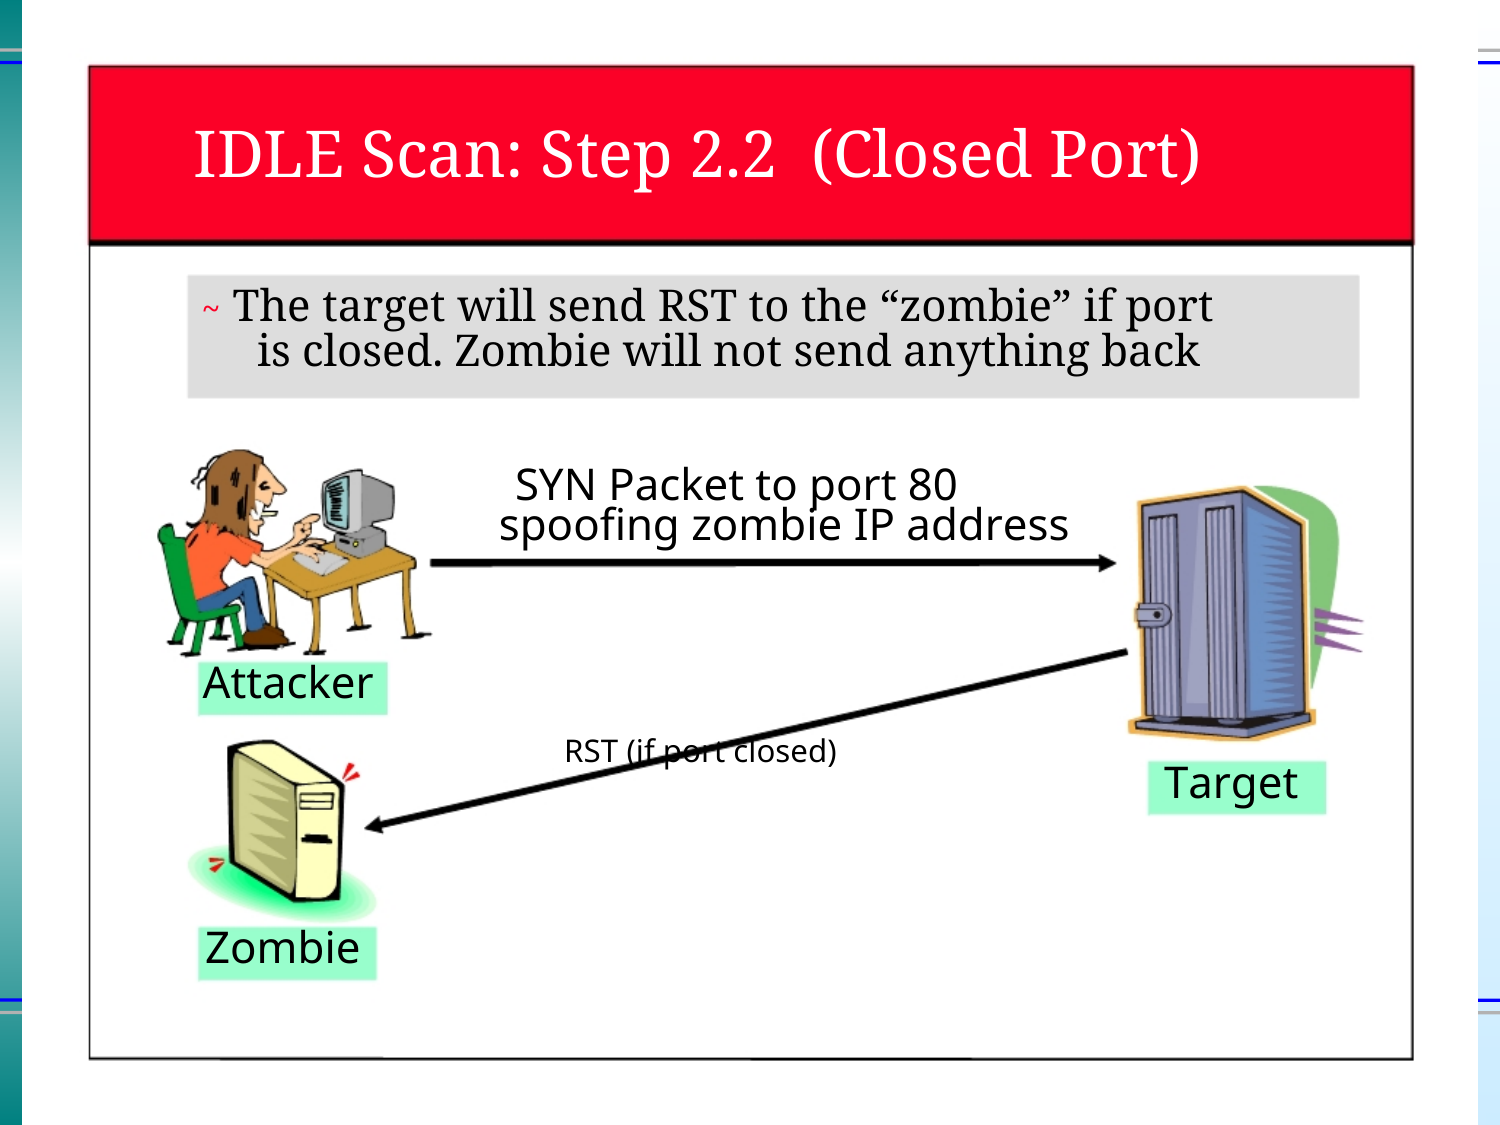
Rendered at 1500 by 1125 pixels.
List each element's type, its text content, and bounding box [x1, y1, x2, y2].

picture [22, 0, 1500, 1125]
text_box spoofing zombie IP address [498, 508, 1097, 557]
text_box Attacker [202, 667, 401, 716]
text_box Zombie [205, 932, 388, 981]
text_box Attacker [202, 667, 214, 697]
text_box ~ The target will send RST to the “zombie” if port is closed. Zombie will not send anything back [200, 276, 1230, 384]
text_box SYN Packet to port 80 [515, 468, 985, 508]
text_box IDLE Scan: Step 2.2 (Closed Port) [193, 116, 1234, 199]
text_box Target [1164, 766, 1325, 815]
text_box Zombie [305, 942, 318, 960]
text_box RST (if port closed) [564, 655, 861, 777]
